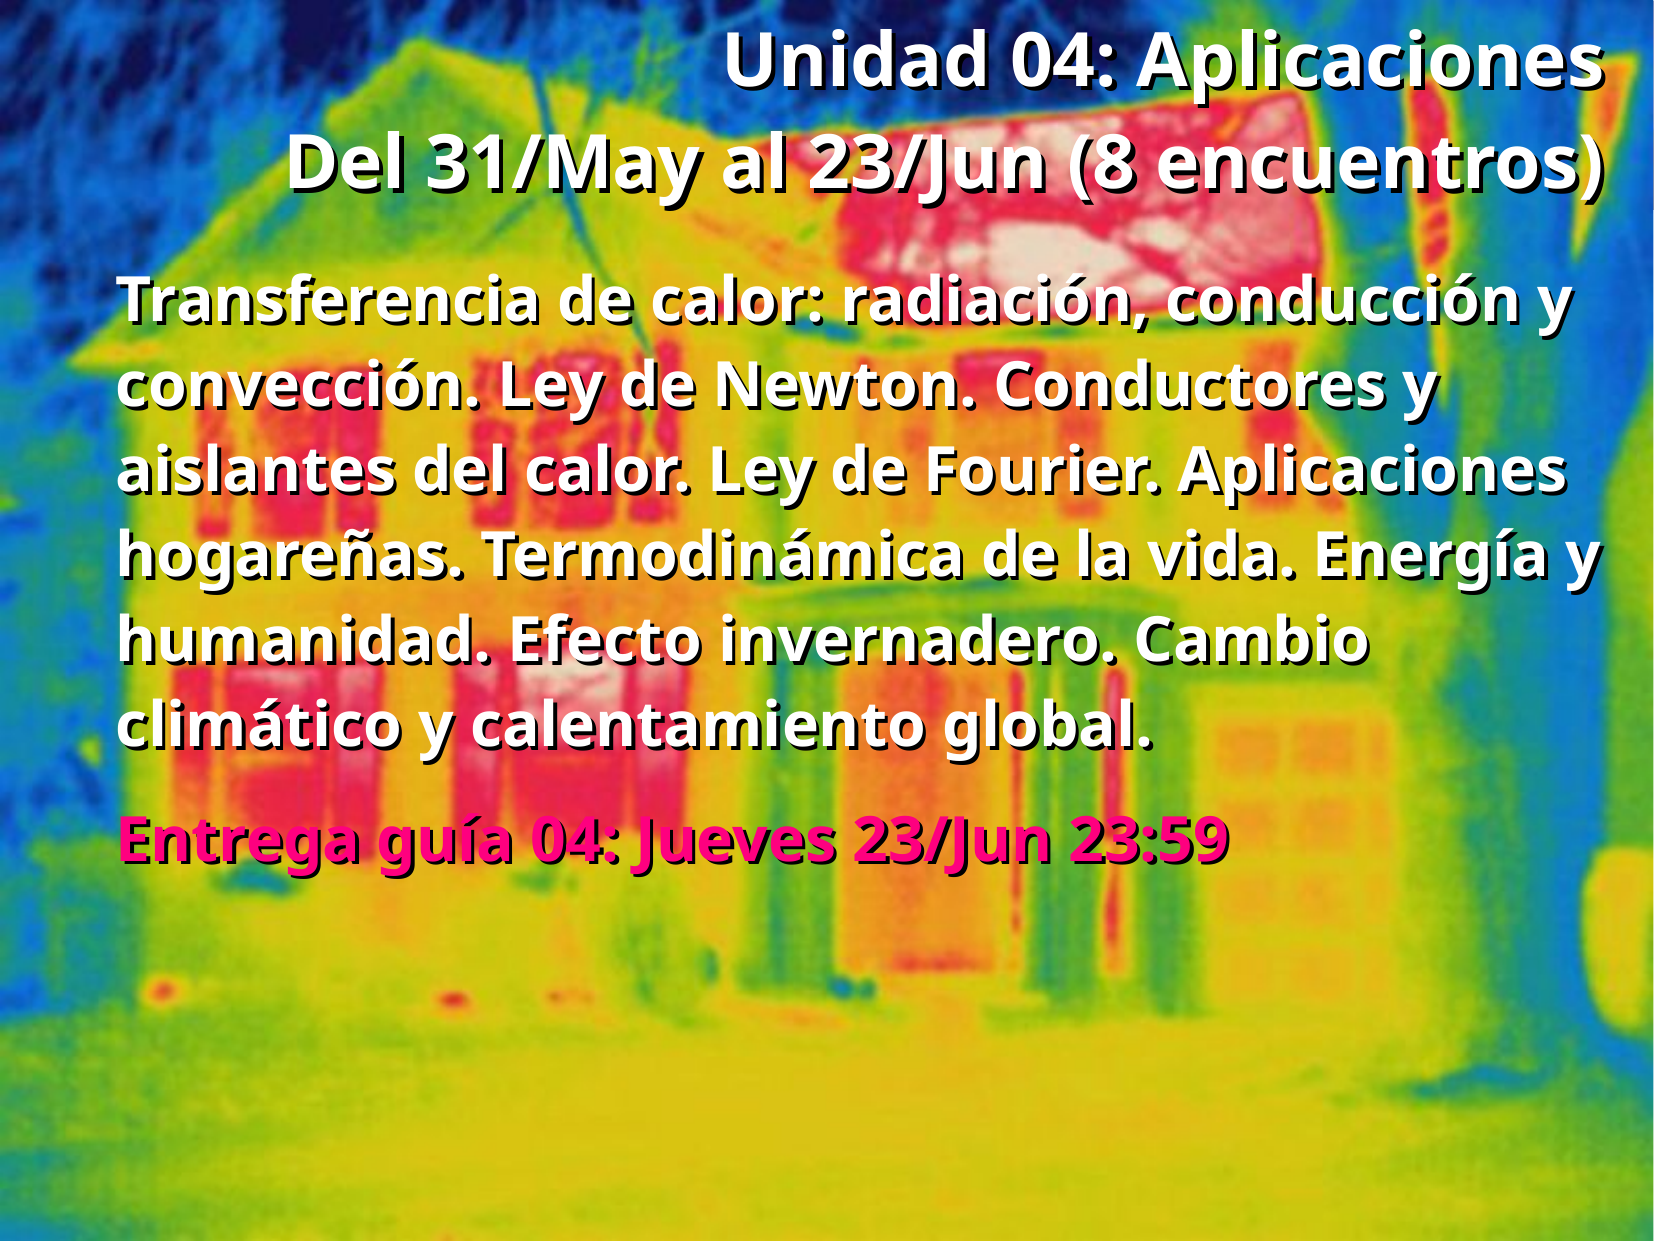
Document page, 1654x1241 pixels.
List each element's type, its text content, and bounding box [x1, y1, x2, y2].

list Transferencia de calor: radiación, conducción y convección. Ley de Newton. Conductores y aislantes del calor. Ley de Fourier. Aplicaciones hogareñas. Termodinámica de la vida. Energía y humanidad. Efecto invernadero. Cambio climático y calentamiento global. Entrega guía 04: Jueves 23/Jun 23:59 [45, 255, 1606, 1156]
picture [0, 0, 1654, 1241]
title Unidad 04: Aplicaciones Del 31/May al 23/Jun (8 encuentros) [45, 0, 1606, 240]
